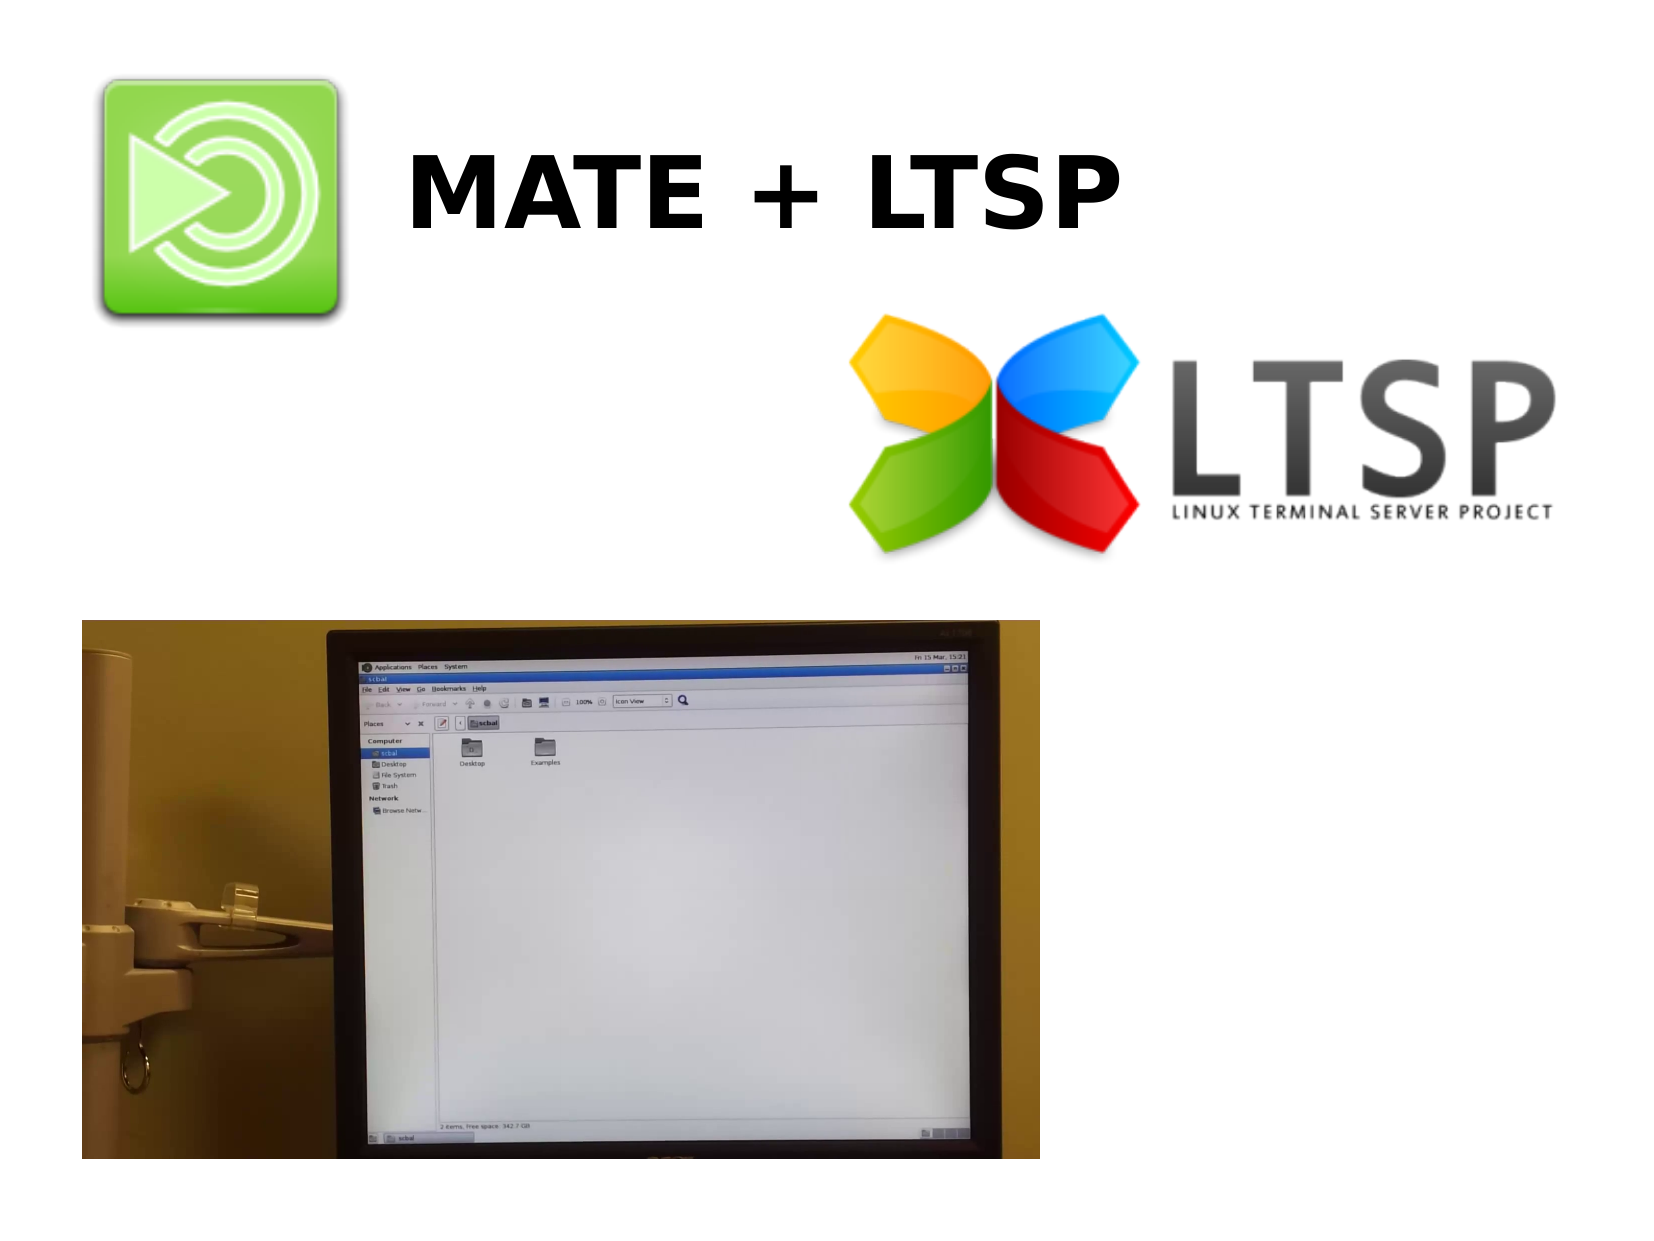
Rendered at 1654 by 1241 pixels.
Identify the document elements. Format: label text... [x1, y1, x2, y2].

text_box MATE + LTSP [389, 128, 1583, 260]
picture [88, 64, 355, 331]
picture [82, 620, 1040, 1159]
picture [841, 295, 1571, 577]
